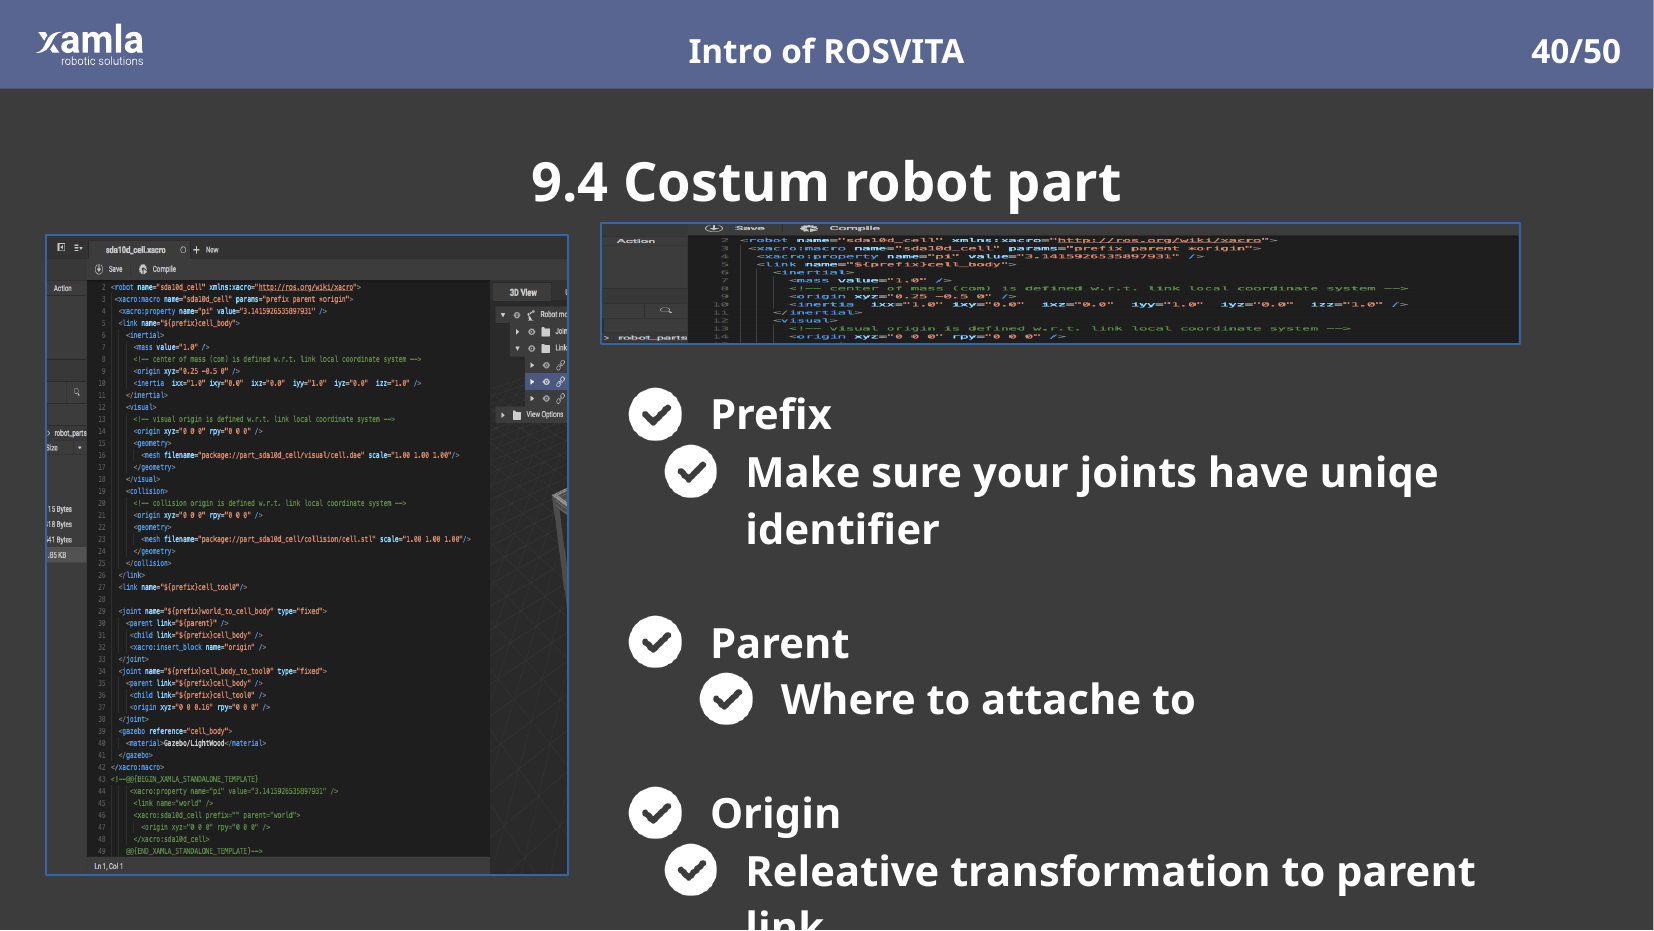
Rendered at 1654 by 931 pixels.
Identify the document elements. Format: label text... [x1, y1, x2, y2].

text_box 9.4 Costum robot part [188, 135, 1465, 223]
text_box Prefix Make sure your joints have uniqe identifier Parent Where to attache to Origin Releative transformation to parent link [614, 377, 1548, 931]
text_box Intro of ROSVITA [296, 20, 1357, 80]
picture [47, 236, 567, 875]
text_box [0, 0, 1654, 89]
picture [602, 224, 1519, 343]
picture [35, 23, 143, 65]
text_box 40/50 [1511, 20, 1636, 80]
